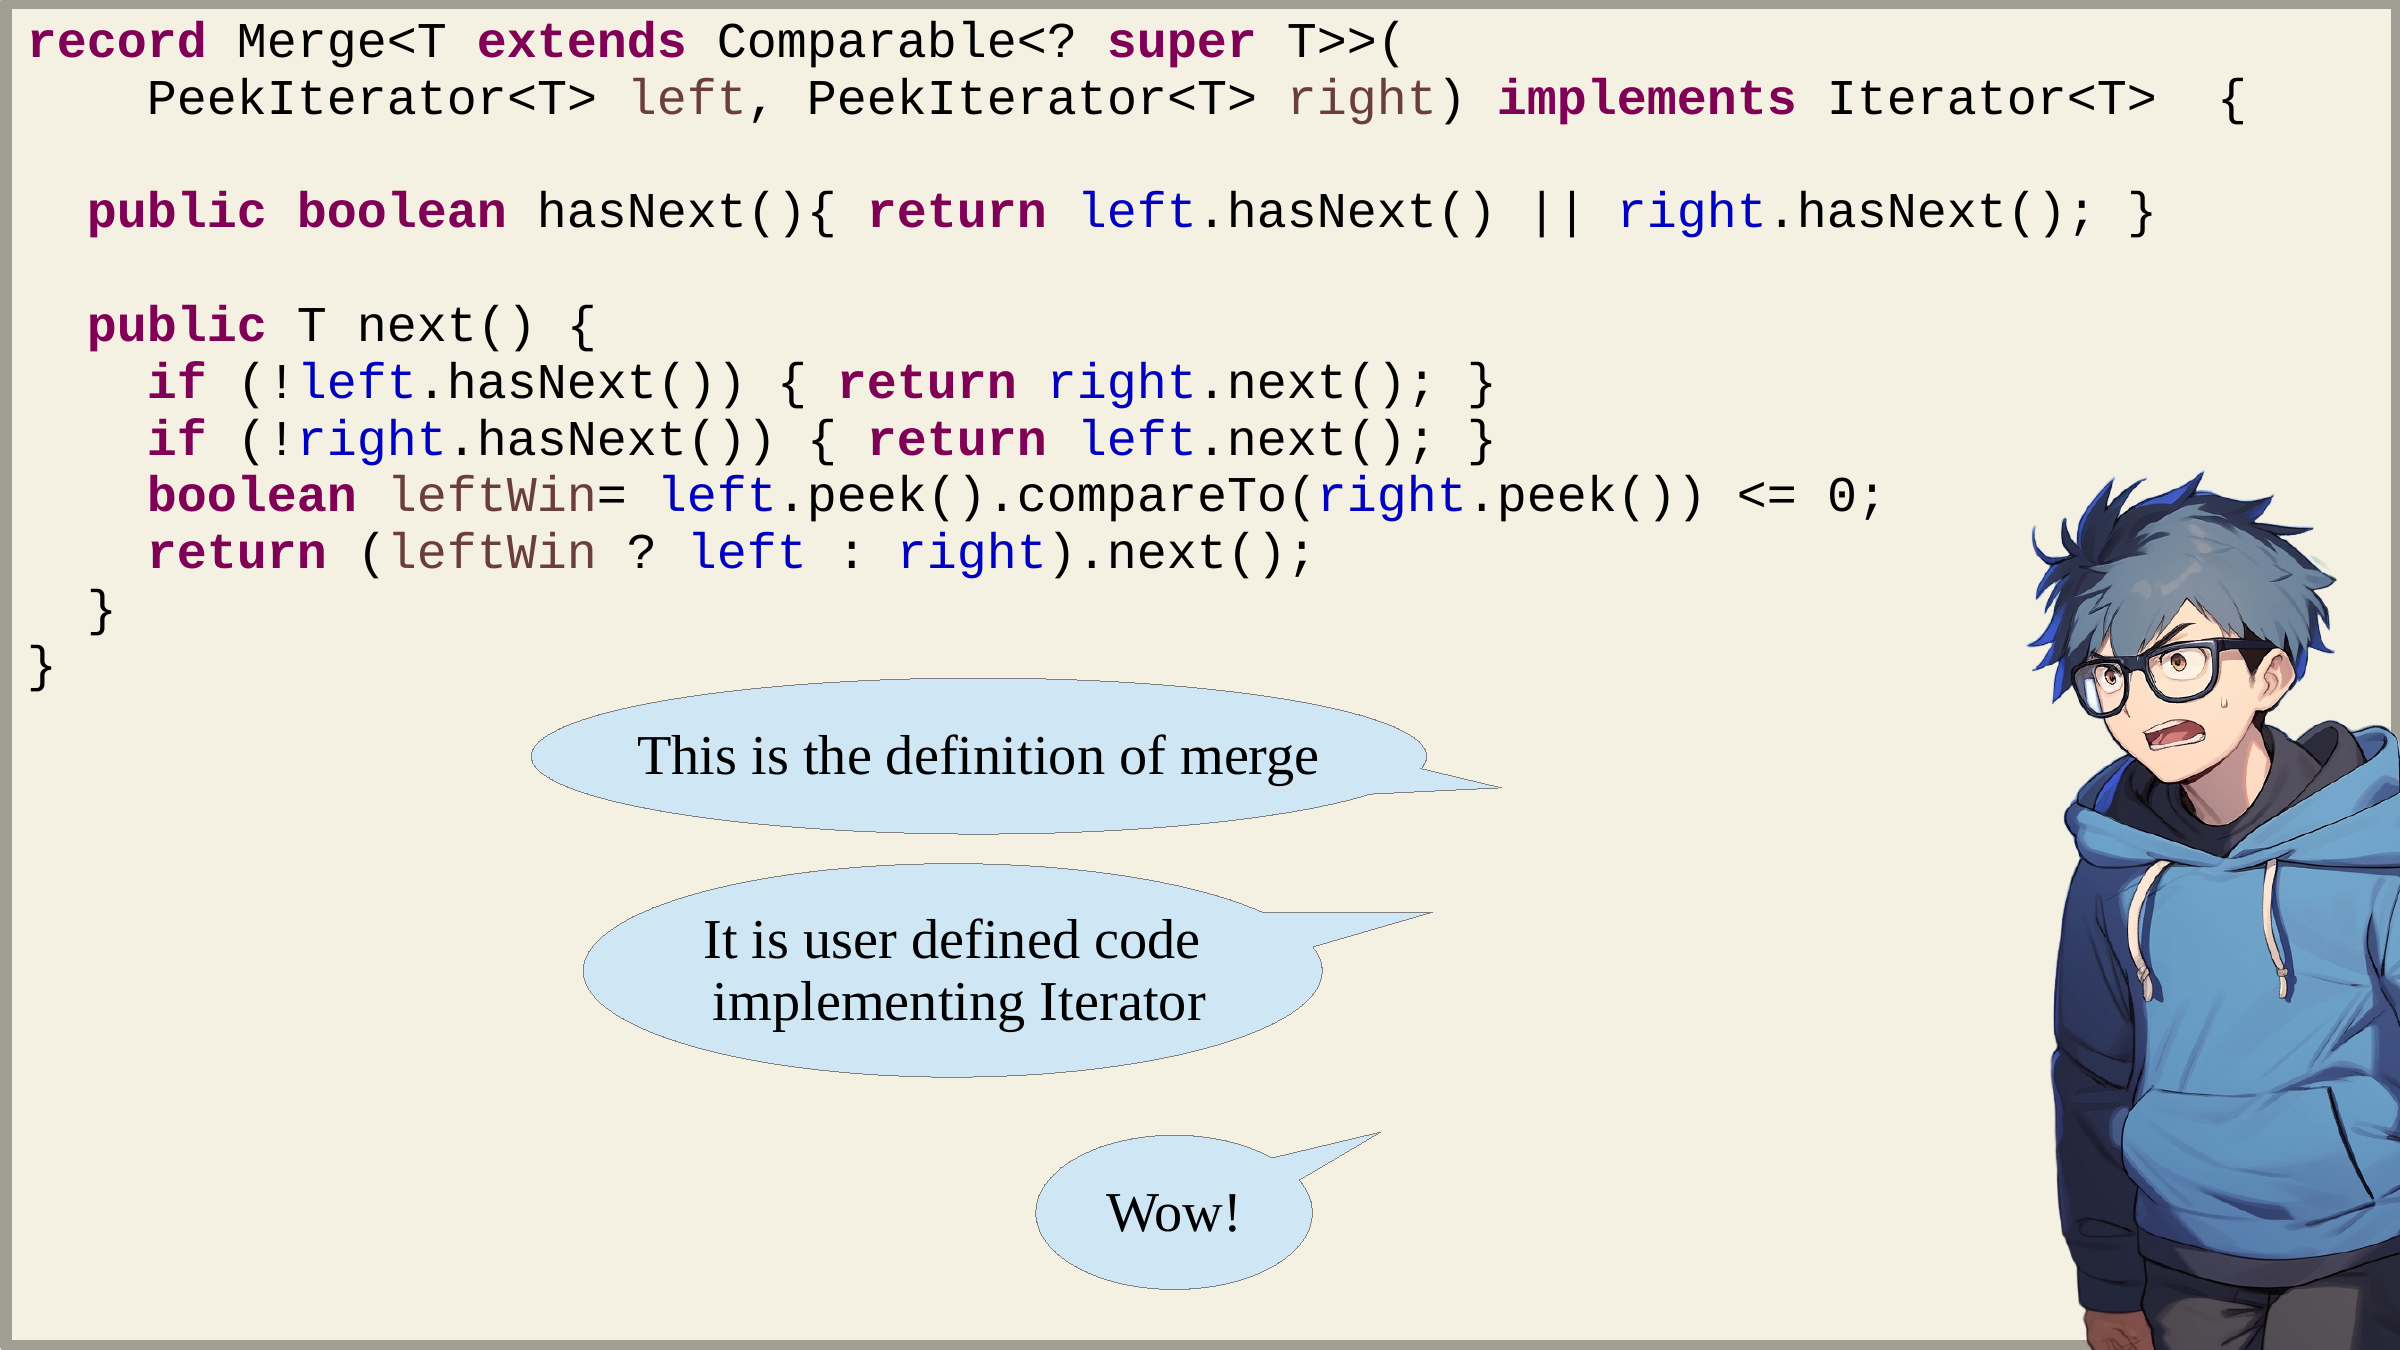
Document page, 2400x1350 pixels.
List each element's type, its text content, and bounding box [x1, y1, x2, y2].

text_box It is user defined code implementing Iterator [583, 863, 1433, 1078]
text_box This is the definition of merge [531, 678, 1502, 835]
text_box Wow! [1035, 1132, 1381, 1290]
text_box record Merge<T extends Comparable<? super T>>( PeekIterator<T> left, PeekIterator<T> right) implements Iterator<T> { public boolean hasNext(){ return left.hasNext() || right.hasNext(); } public T next() { if (!left.hasNext()) { return right.next(); } if (!right.hasNext()) { return left.next(); } boolean leftWin= left.peek().compareTo(right.peek()) <= 0; return (leftWin ? left : right).next(); } } [5, 2, 2398, 1346]
picture [1961, 447, 2400, 1350]
